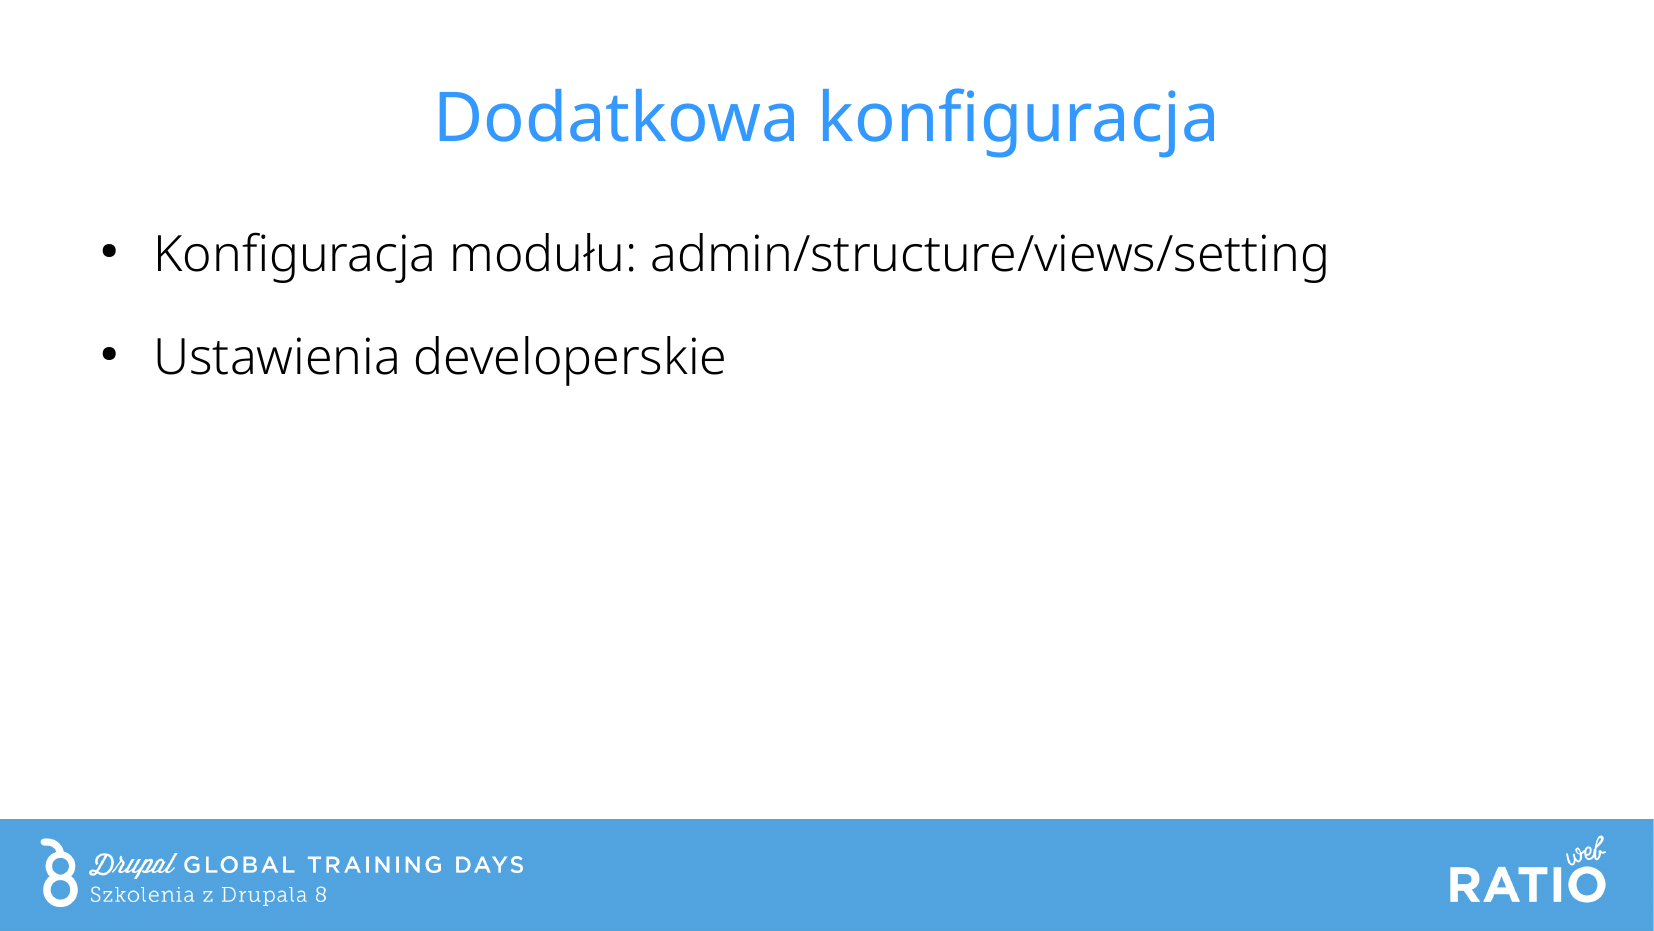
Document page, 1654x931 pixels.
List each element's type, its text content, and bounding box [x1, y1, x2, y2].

picture [0, 0, 1654, 931]
title Dodatkowa konfiguracja [82, 37, 1571, 193]
list Konfiguracja modułu: admin/structure/views/setting Ustawienia developerskie [82, 217, 1571, 758]
